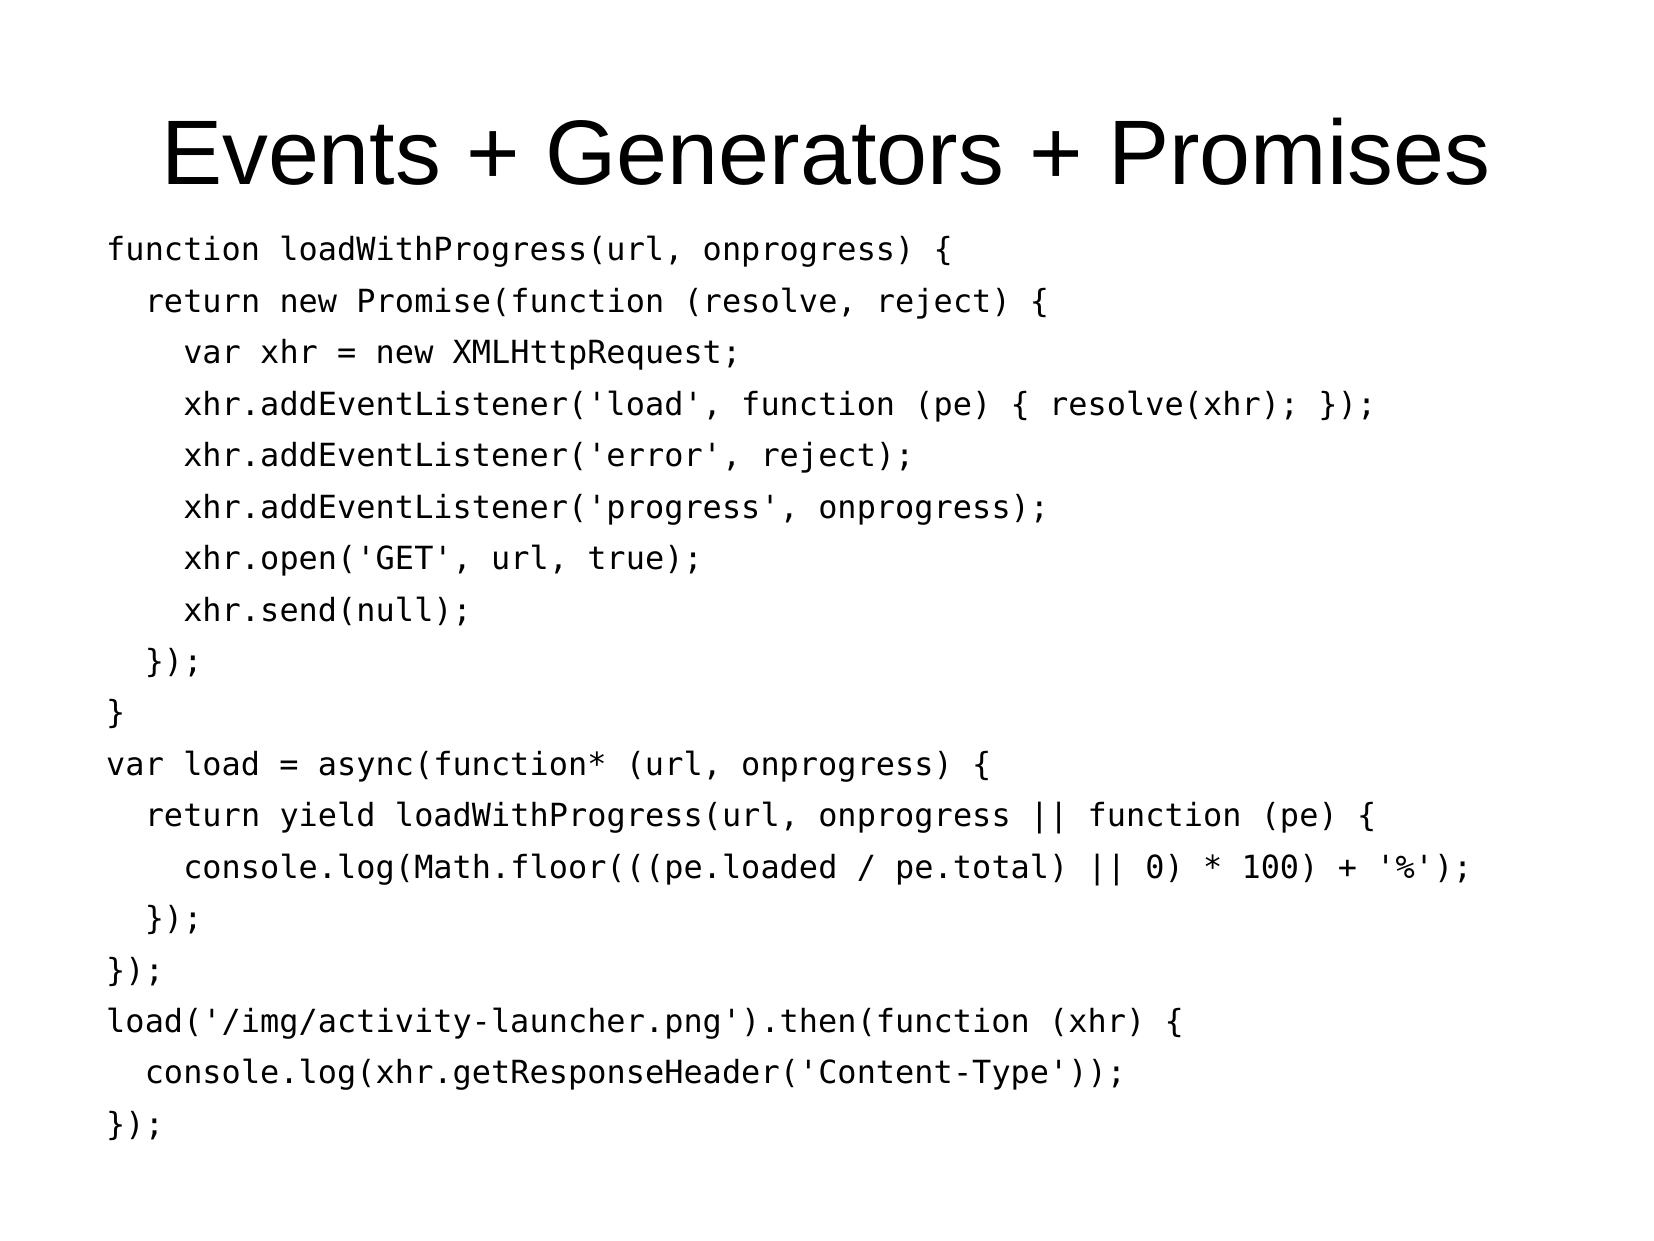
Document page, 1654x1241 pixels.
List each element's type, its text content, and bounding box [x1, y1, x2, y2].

list function loadWithProgress(url, onprogress) { return new Promise(function (resolve, reject) { var xhr = new XMLHttpRequest; xhr.addEventListener('load', function (pe) { resolve(xhr); }); xhr.addEventListener('error', reject); xhr.addEventListener('progress', onprogress); xhr.open('GET', url, true); xhr.send(null); }); } var load = async(function* (url, onprogress) { return yield loadWithProgress(url, onprogress || function (pe) { console.log(Math.floor(((pe.loaded / pe.total) || 0) * 100) + '%'); }); }); load('/img/activity-launcher.png').then(function (xhr) { console.log(xhr.getResponseHeader('Content-Type')); }); [106, 231, 1595, 1156]
title Events + Generators + Promises [82, 49, 1571, 257]
